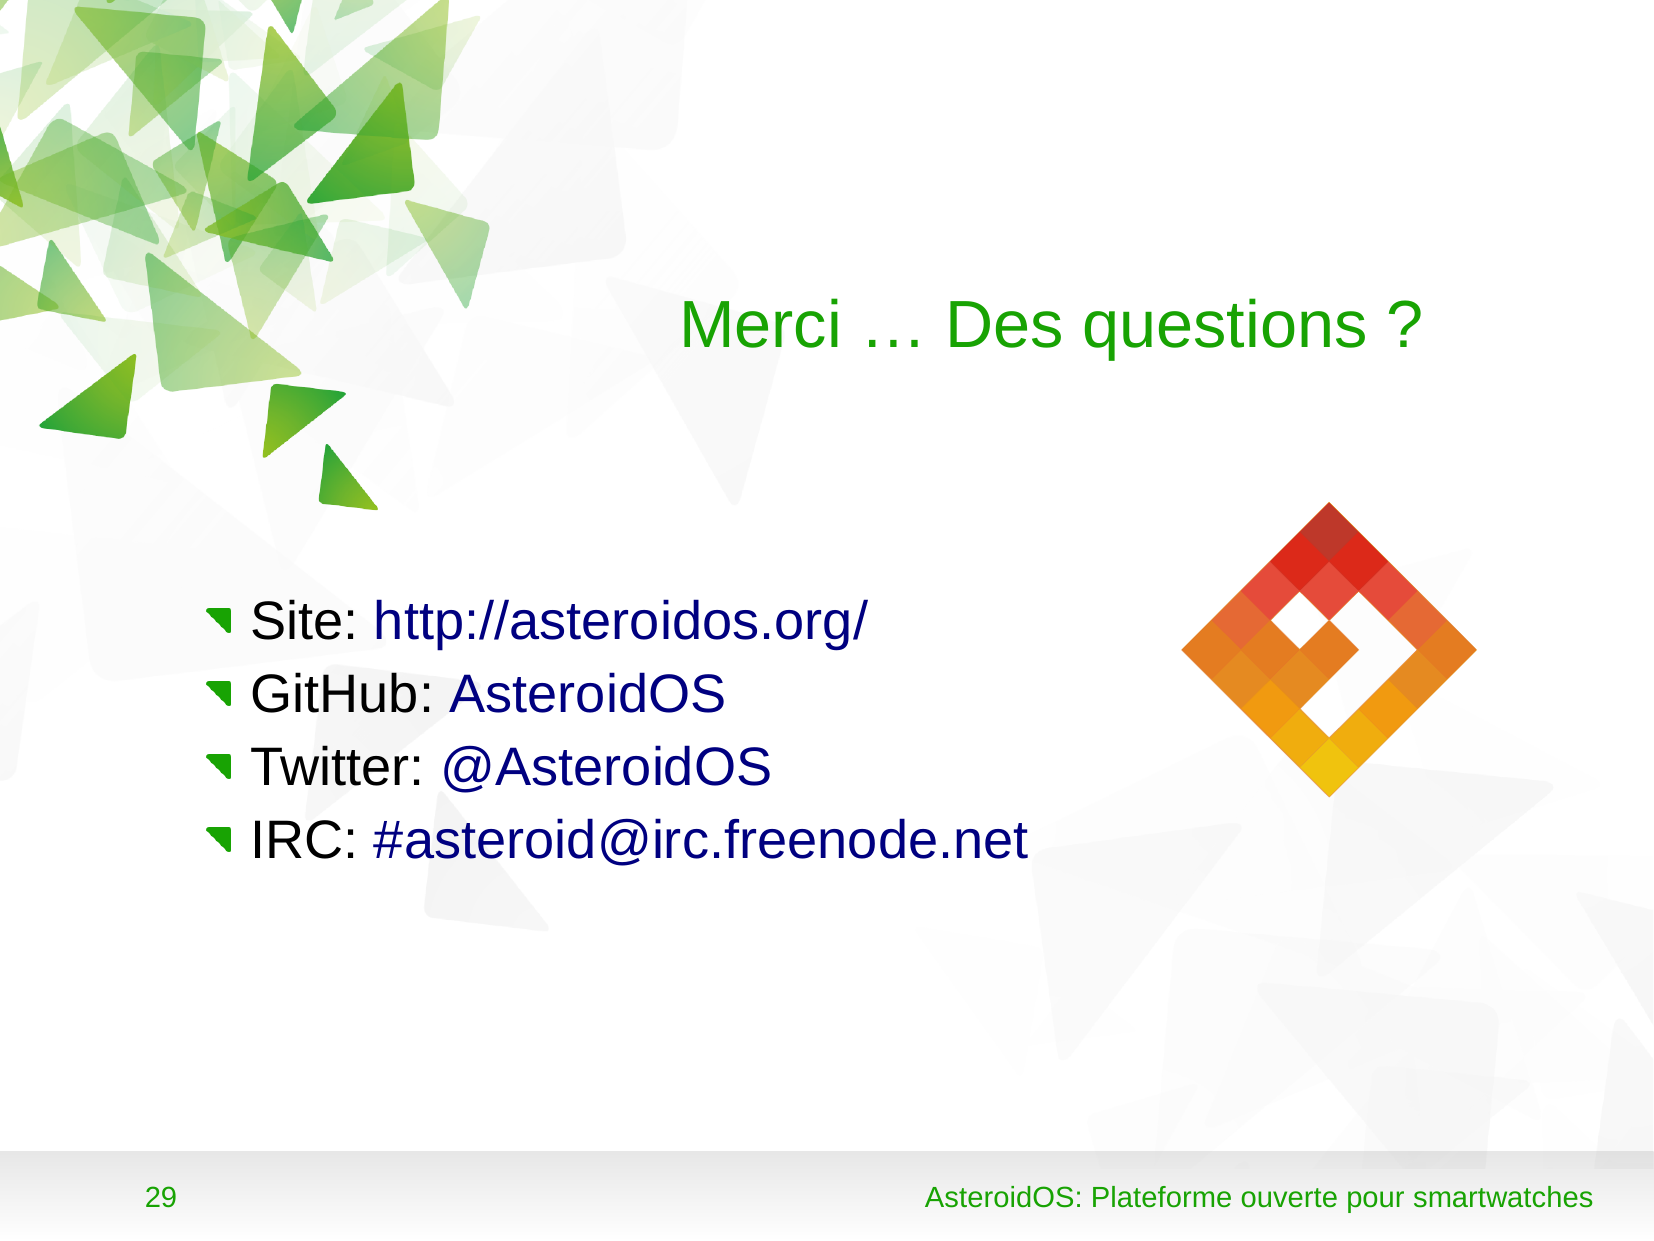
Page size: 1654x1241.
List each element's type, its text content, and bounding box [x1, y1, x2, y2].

picture [915, 501, 1654, 1169]
list Site: http://asteroidos.org/ GitHub: AsteroidOS Twitter: @AsteroidOS IRC: #asteroid@irc.freenode.net [206, 590, 1477, 1089]
title Merci … Des questions ? [679, 236, 1654, 414]
picture [0, 0, 798, 948]
